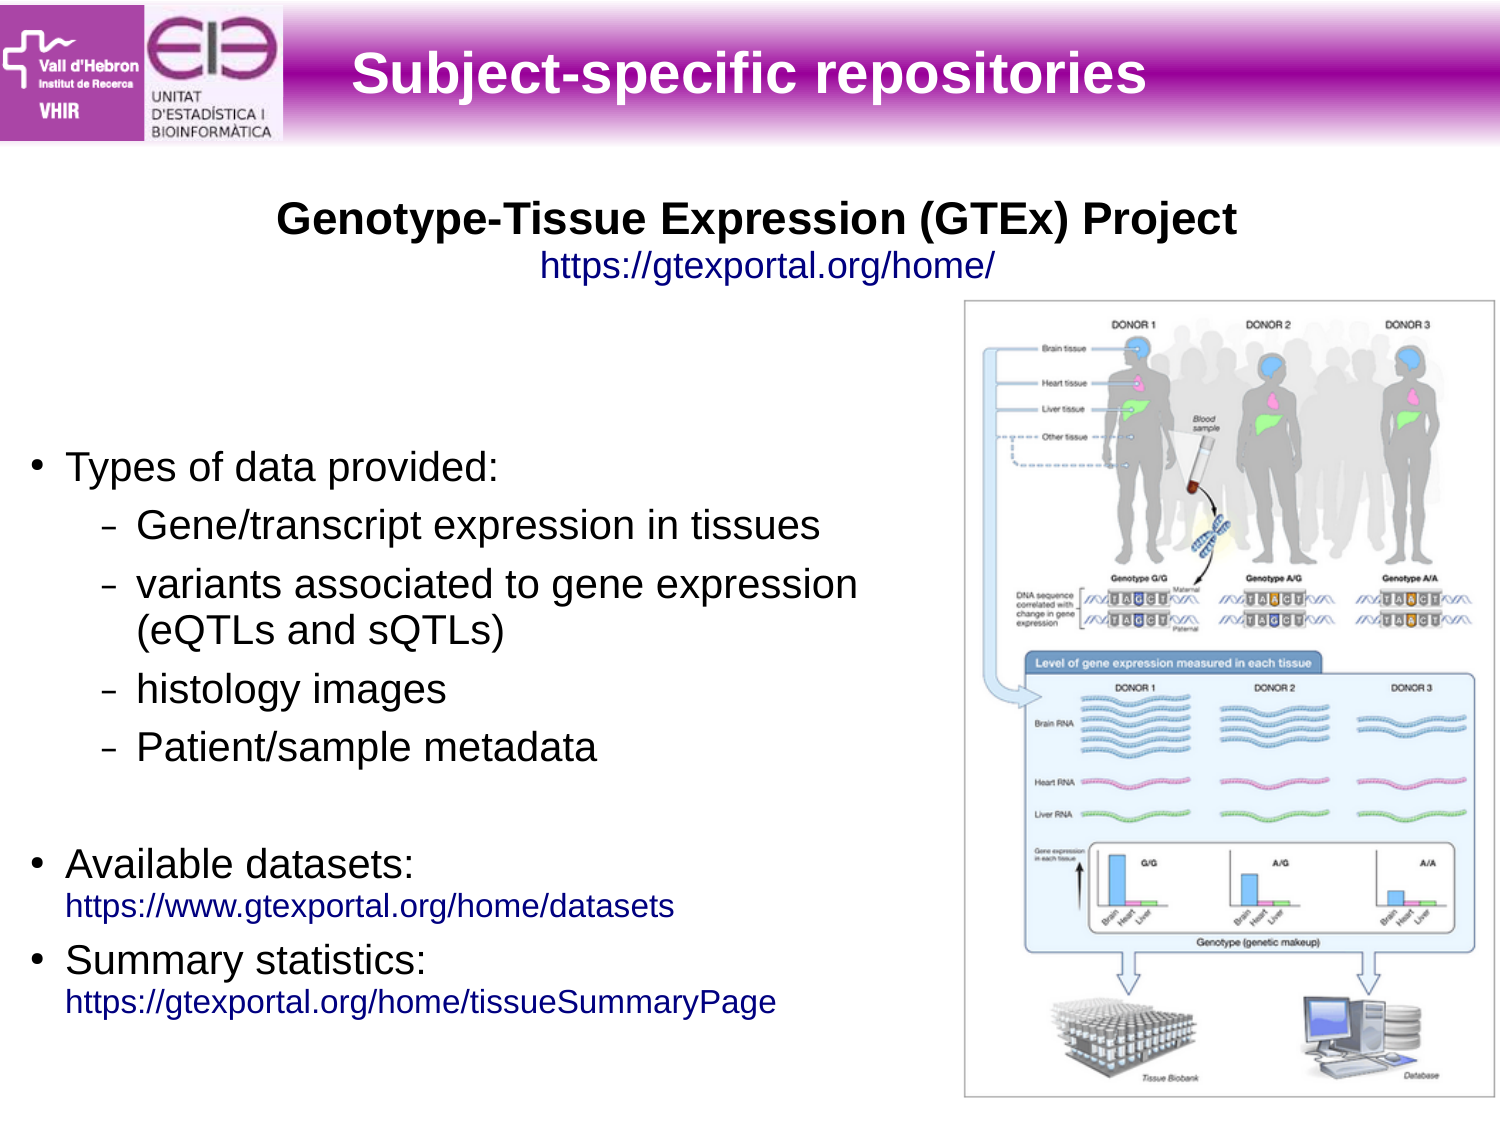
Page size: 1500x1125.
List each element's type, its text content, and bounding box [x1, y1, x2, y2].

text_box Subject-specific repositories [0, 0, 1500, 148]
text_box Types of data provided: Gene/transcript expression in tissues variants associated to gene expression (eQTLs and sQTLs) histology images Patient/sample metadata Available datasets: https://www.gtexportal.org/home/datasets Summary statistics: https://gtexportal.org/home/tissueSummaryPage [15, 435, 960, 1031]
text_box Genotype-Tissue Expression (GTEx) Project https://gtexportal.org/home/ [262, 160, 1274, 294]
picture [0, 5, 284, 141]
picture [960, 296, 1500, 1103]
